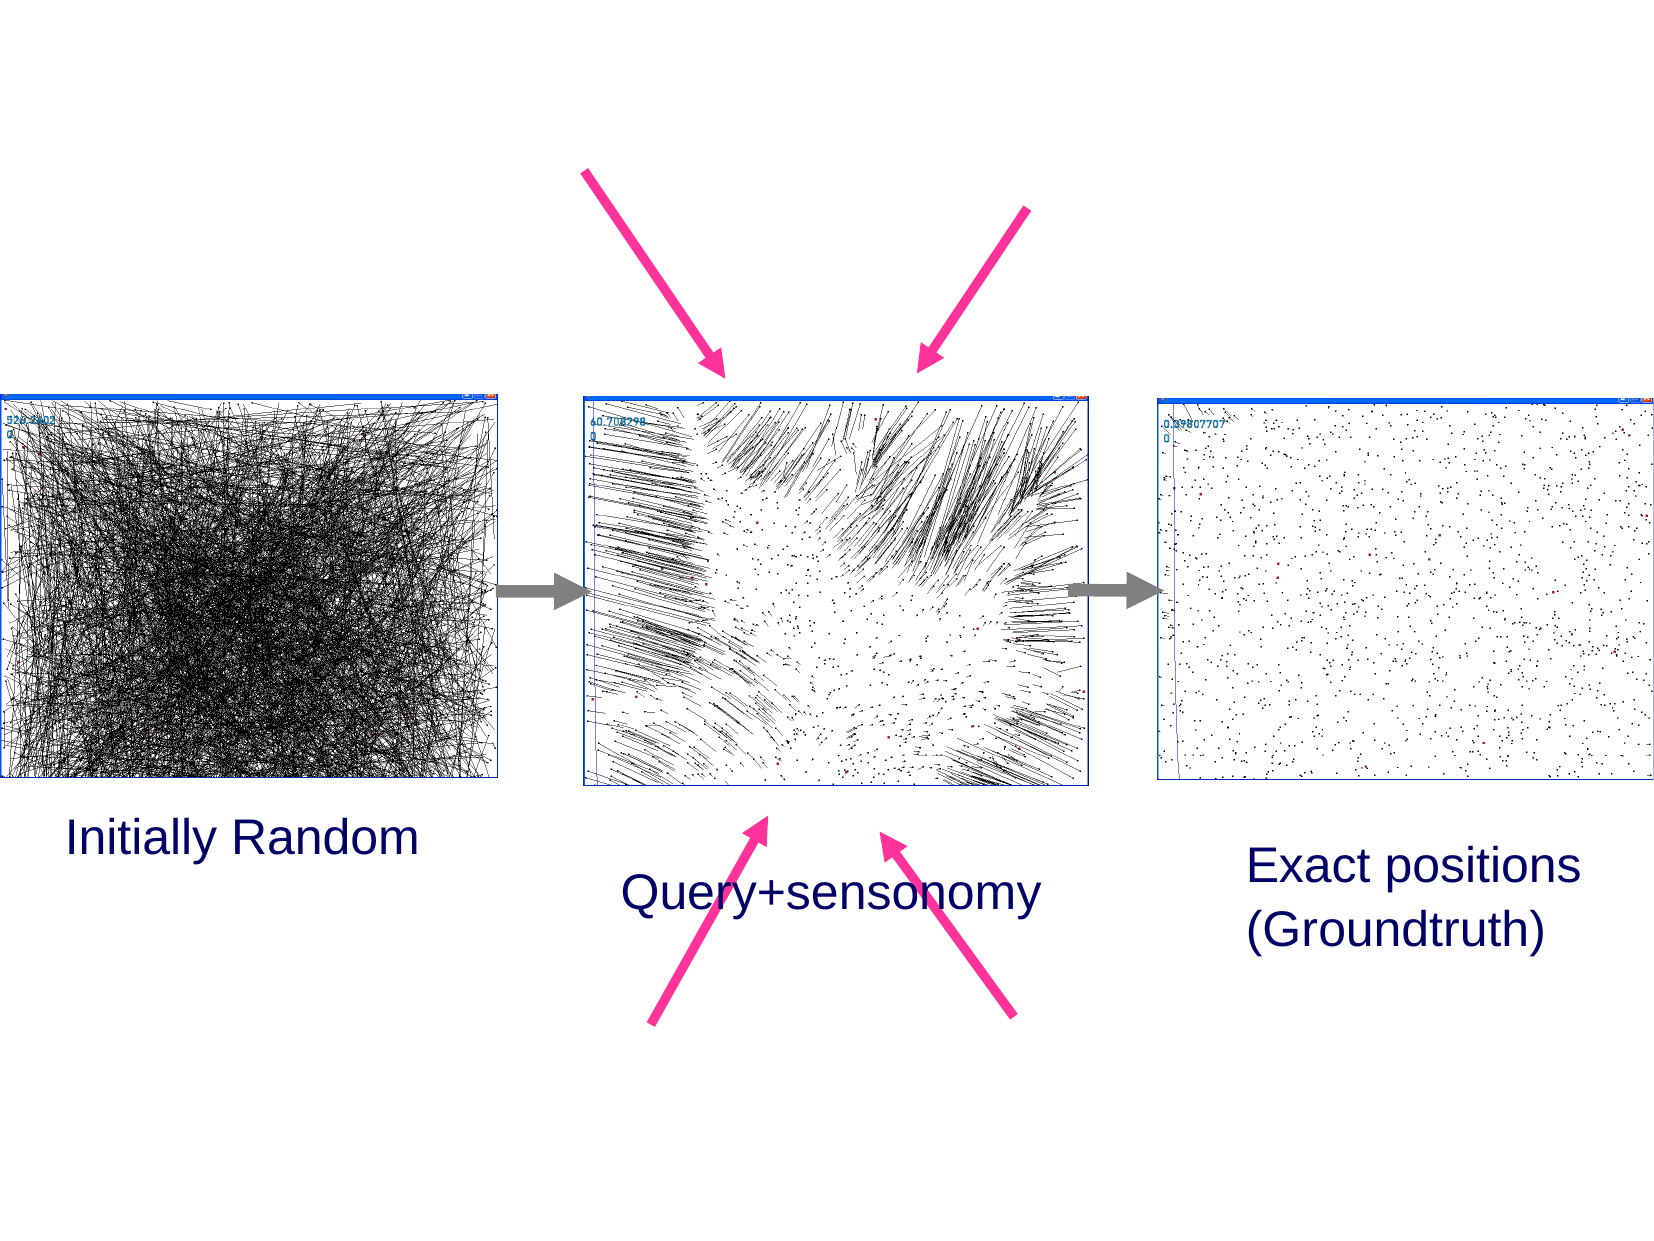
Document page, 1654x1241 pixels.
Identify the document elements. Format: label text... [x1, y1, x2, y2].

text_box Exact positions (Groundtruth)‏ [1231, 829, 1597, 970]
picture [0, 394, 498, 778]
picture [583, 396, 1089, 786]
picture [1157, 398, 1654, 780]
text_box Initially Random [50, 801, 436, 873]
text_box Query+sensonomy [605, 856, 1057, 928]
